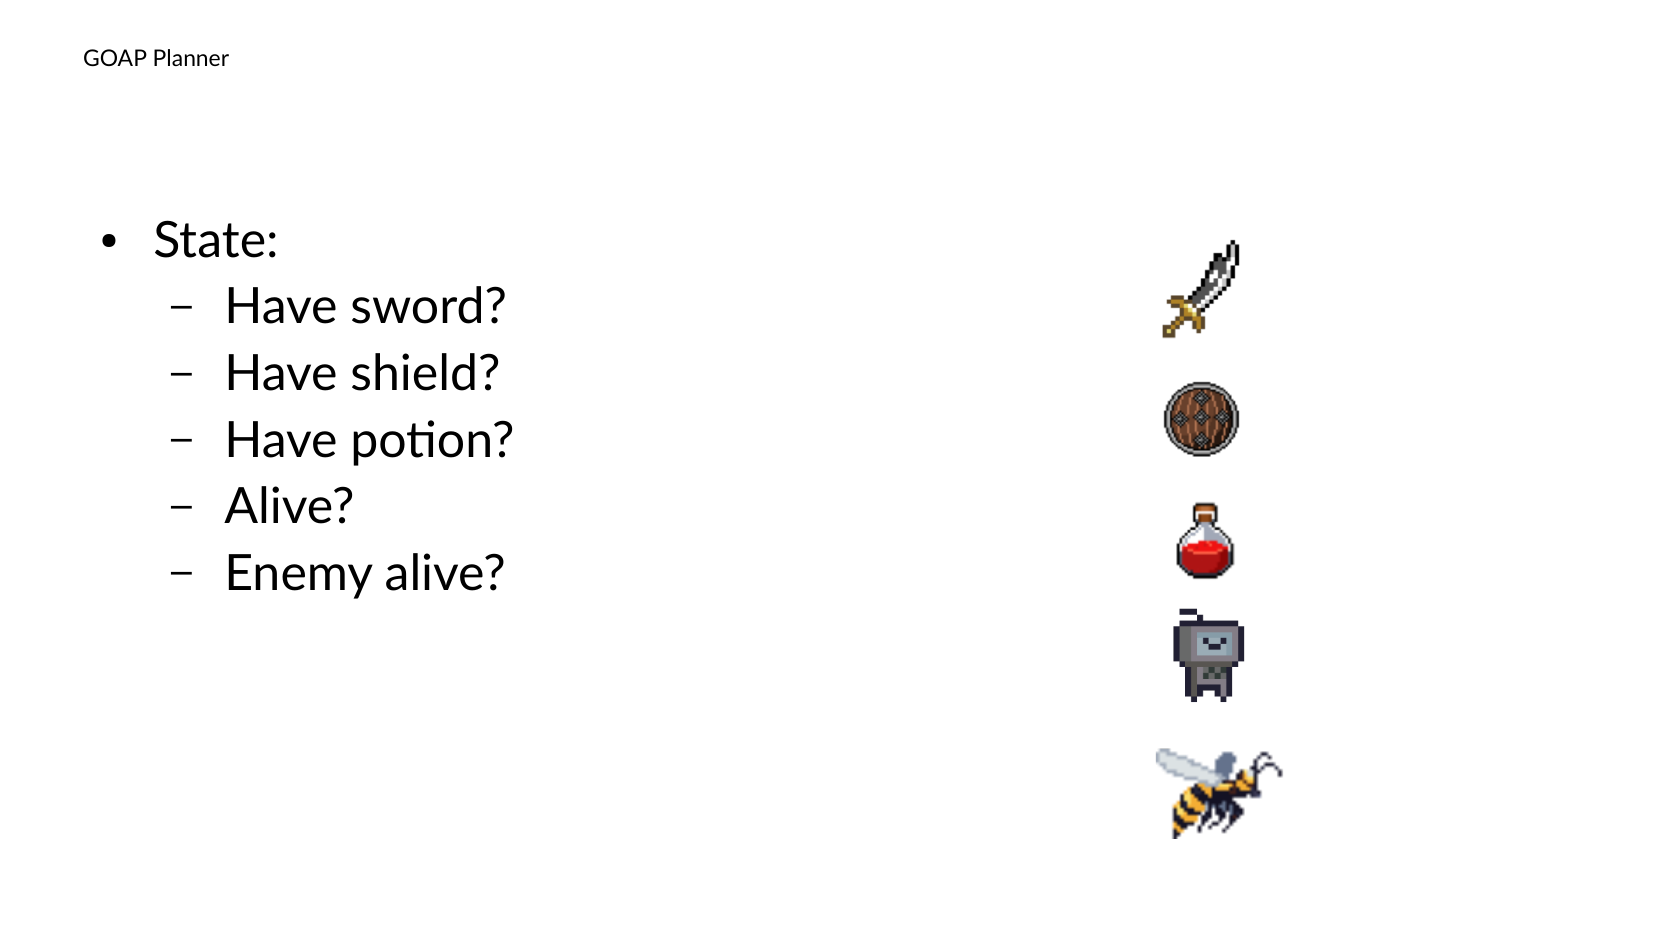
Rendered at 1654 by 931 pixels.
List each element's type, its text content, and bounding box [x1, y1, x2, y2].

picture [1048, 216, 1368, 839]
list State: Have sword? Have shield? Have potion? Alive? Enemy alive? [82, 217, 809, 839]
title GOAP Planner [83, 0, 1571, 119]
